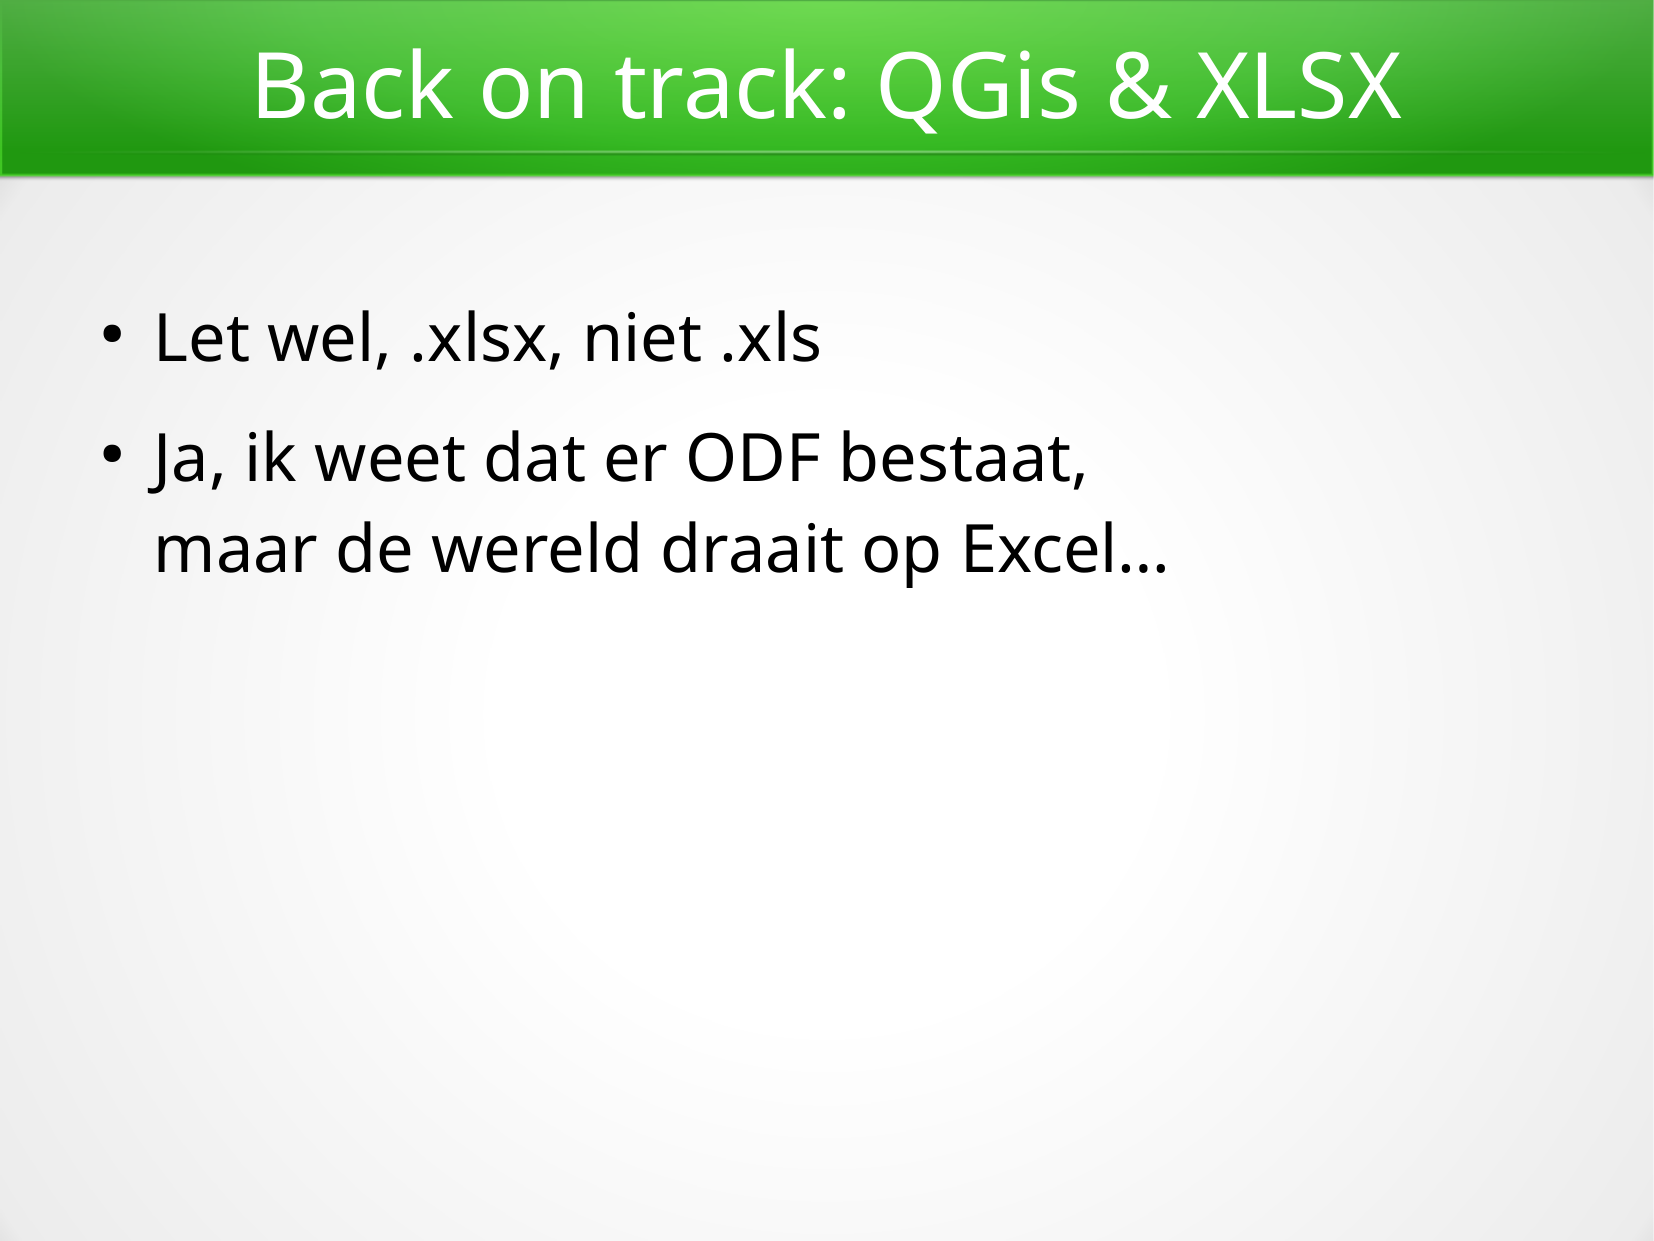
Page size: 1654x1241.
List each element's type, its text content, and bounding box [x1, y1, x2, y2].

title Back on track: QGis & XLSX [82, 11, 1571, 154]
list Let wel, .xlsx, niet .xls Ja, ik weet dat er ODF bestaat, maar de wereld draait op Excel… [82, 290, 1571, 1010]
picture [0, 0, 1654, 1241]
